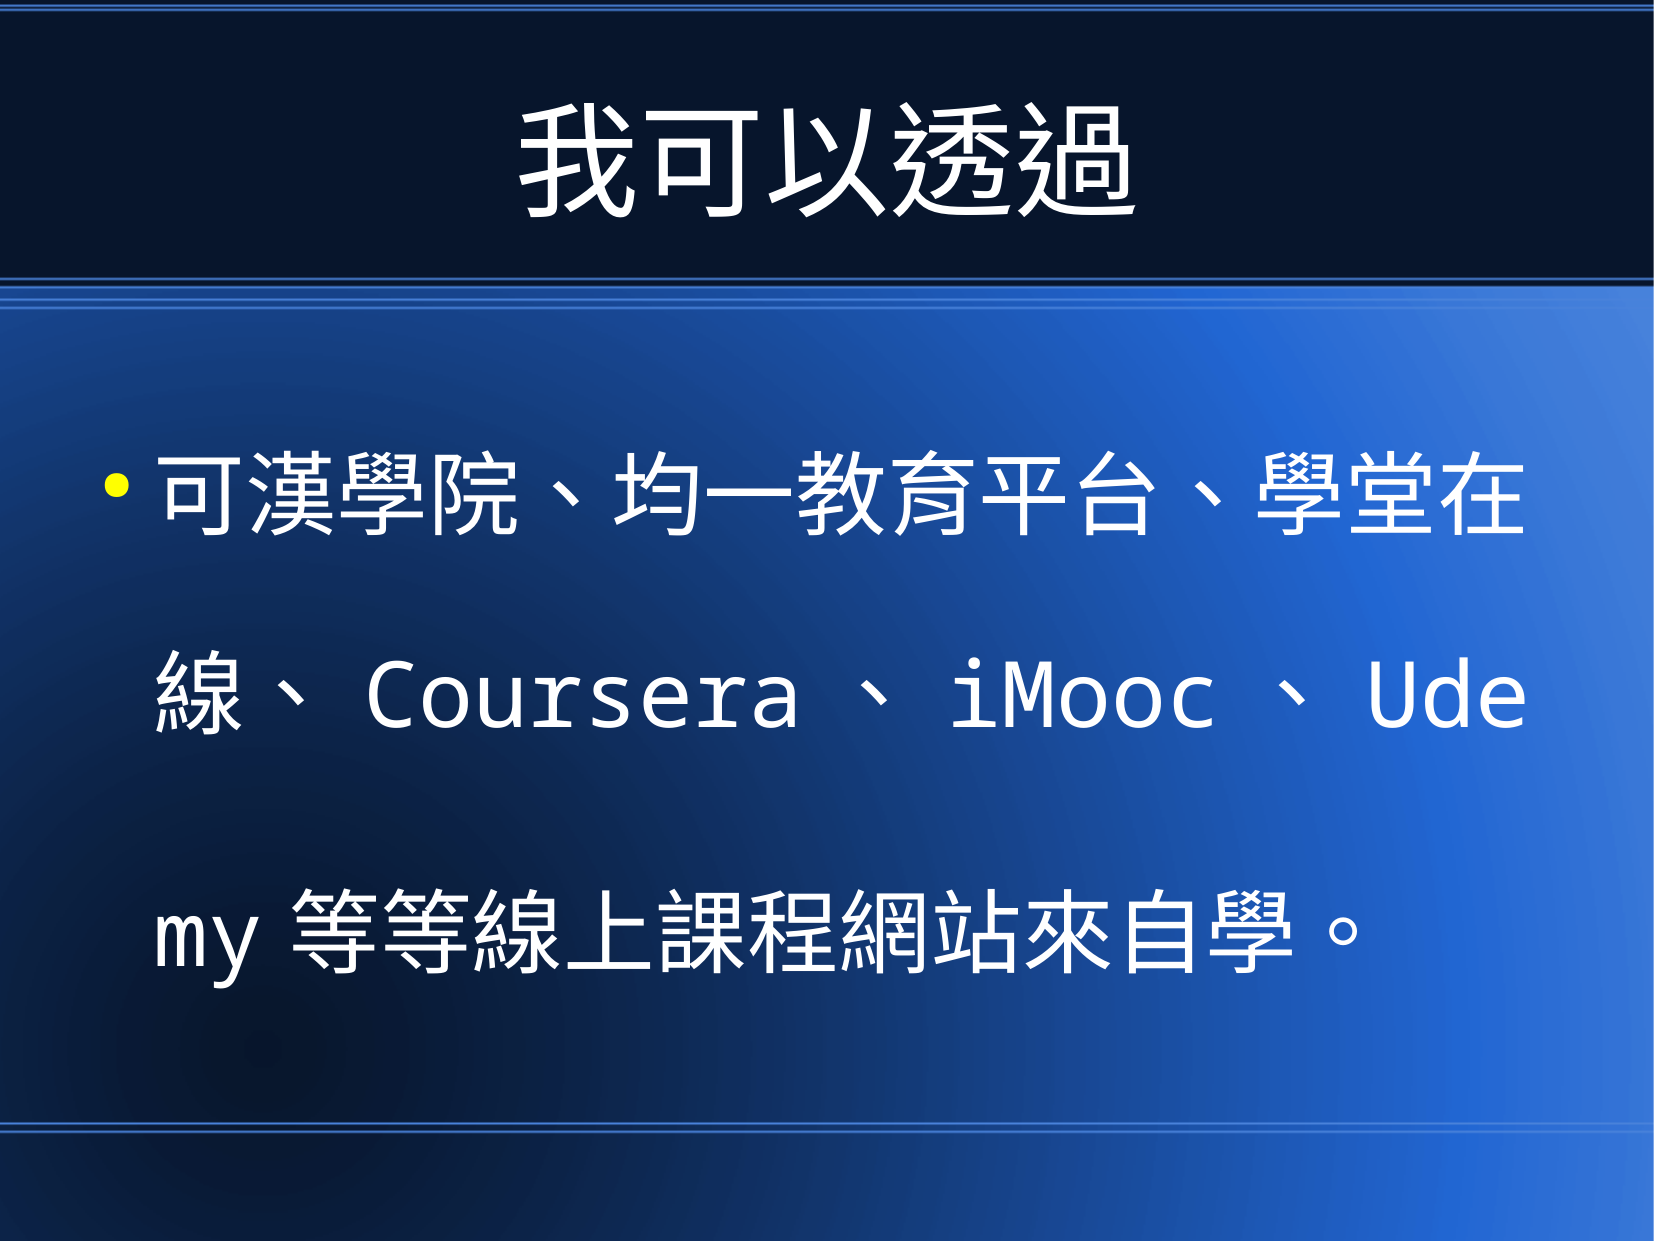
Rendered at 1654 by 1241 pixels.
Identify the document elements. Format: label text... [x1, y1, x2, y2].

picture [0, 0, 1654, 1241]
title 我可以透過 [82, 49, 1571, 257]
list 可漢學院、均一教育平台、學堂在線、Coursera、iMooc、Udemy等等線上課程網站來自學。 [82, 355, 1571, 1241]
